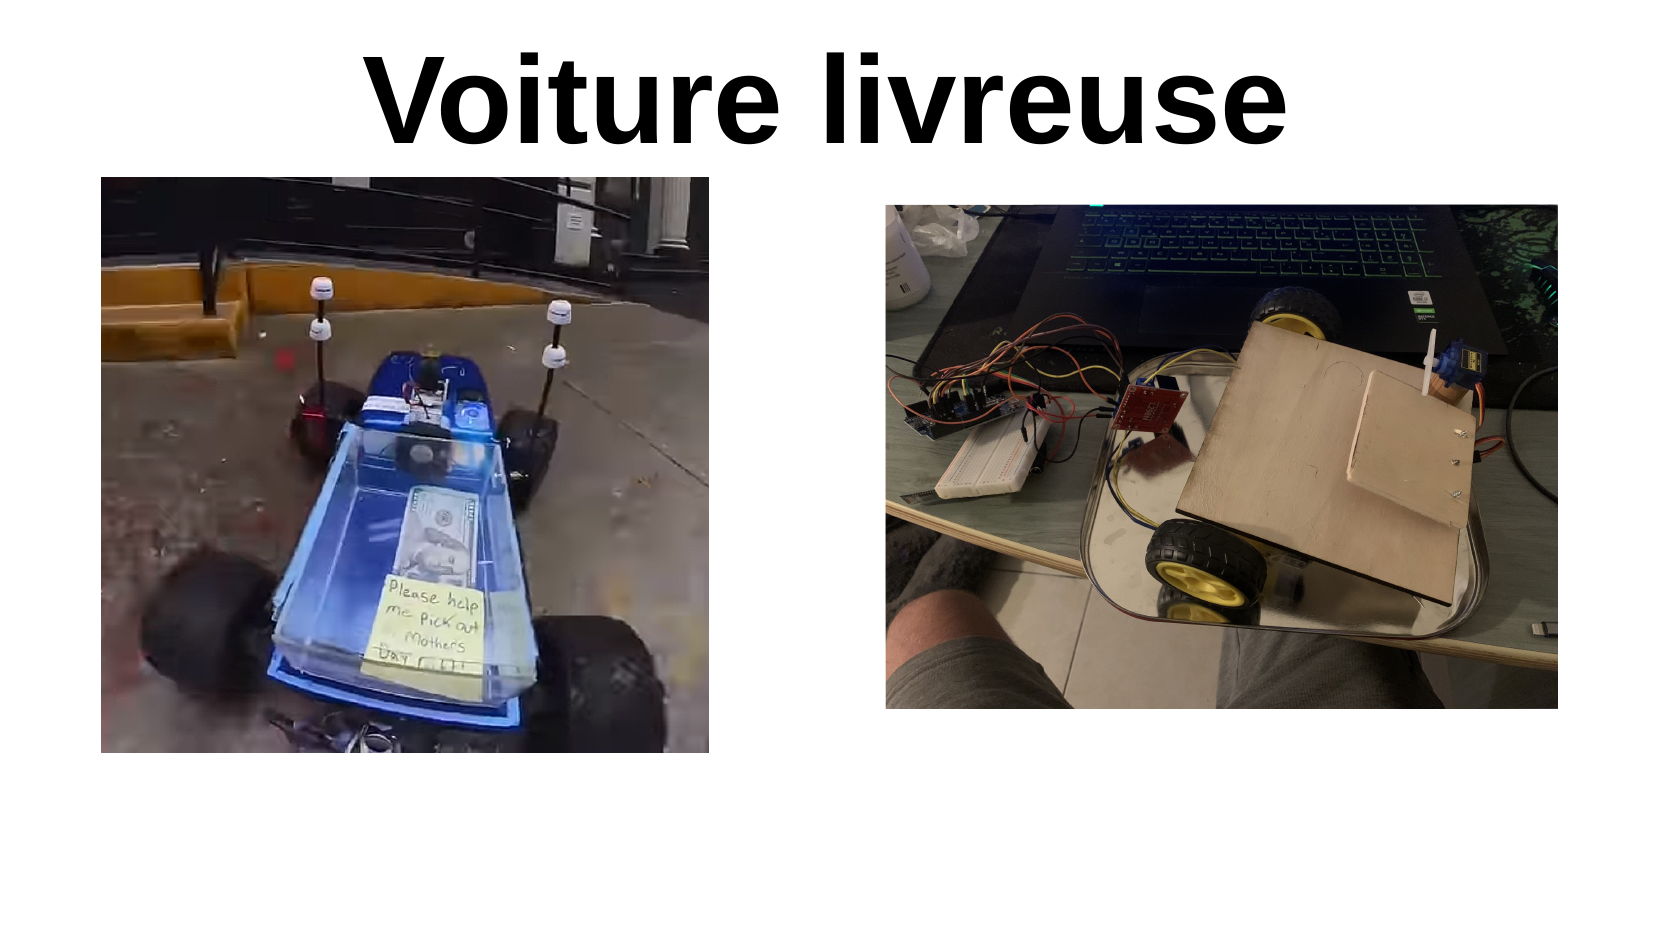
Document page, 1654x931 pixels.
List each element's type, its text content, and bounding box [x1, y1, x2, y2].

picture [101, 177, 709, 753]
text_box Voiture livreuse [0, 22, 1654, 178]
picture [885, 204, 1558, 709]
